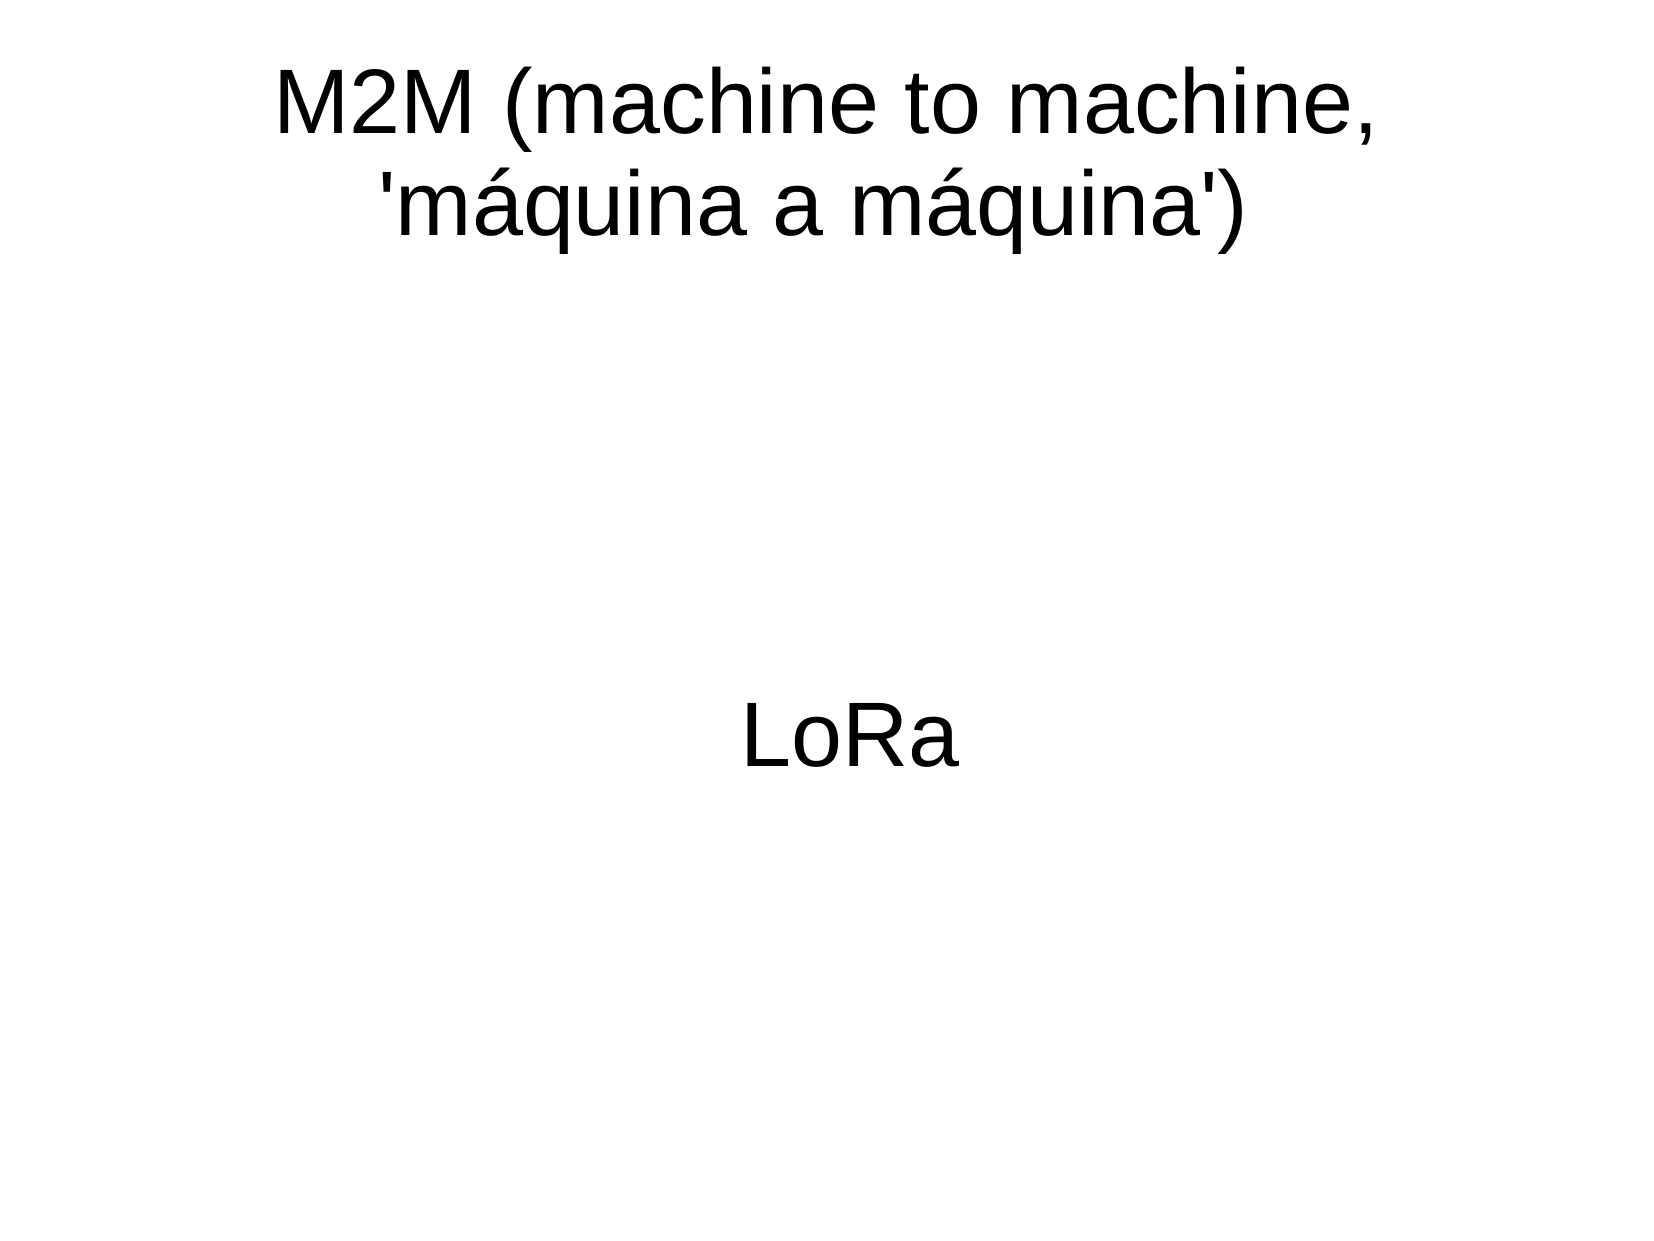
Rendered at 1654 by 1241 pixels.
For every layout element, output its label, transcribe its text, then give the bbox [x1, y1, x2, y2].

title LoRa [106, 631, 1595, 839]
title M2M (machine to machine, 'máquina a máquina') [82, 49, 1571, 257]
